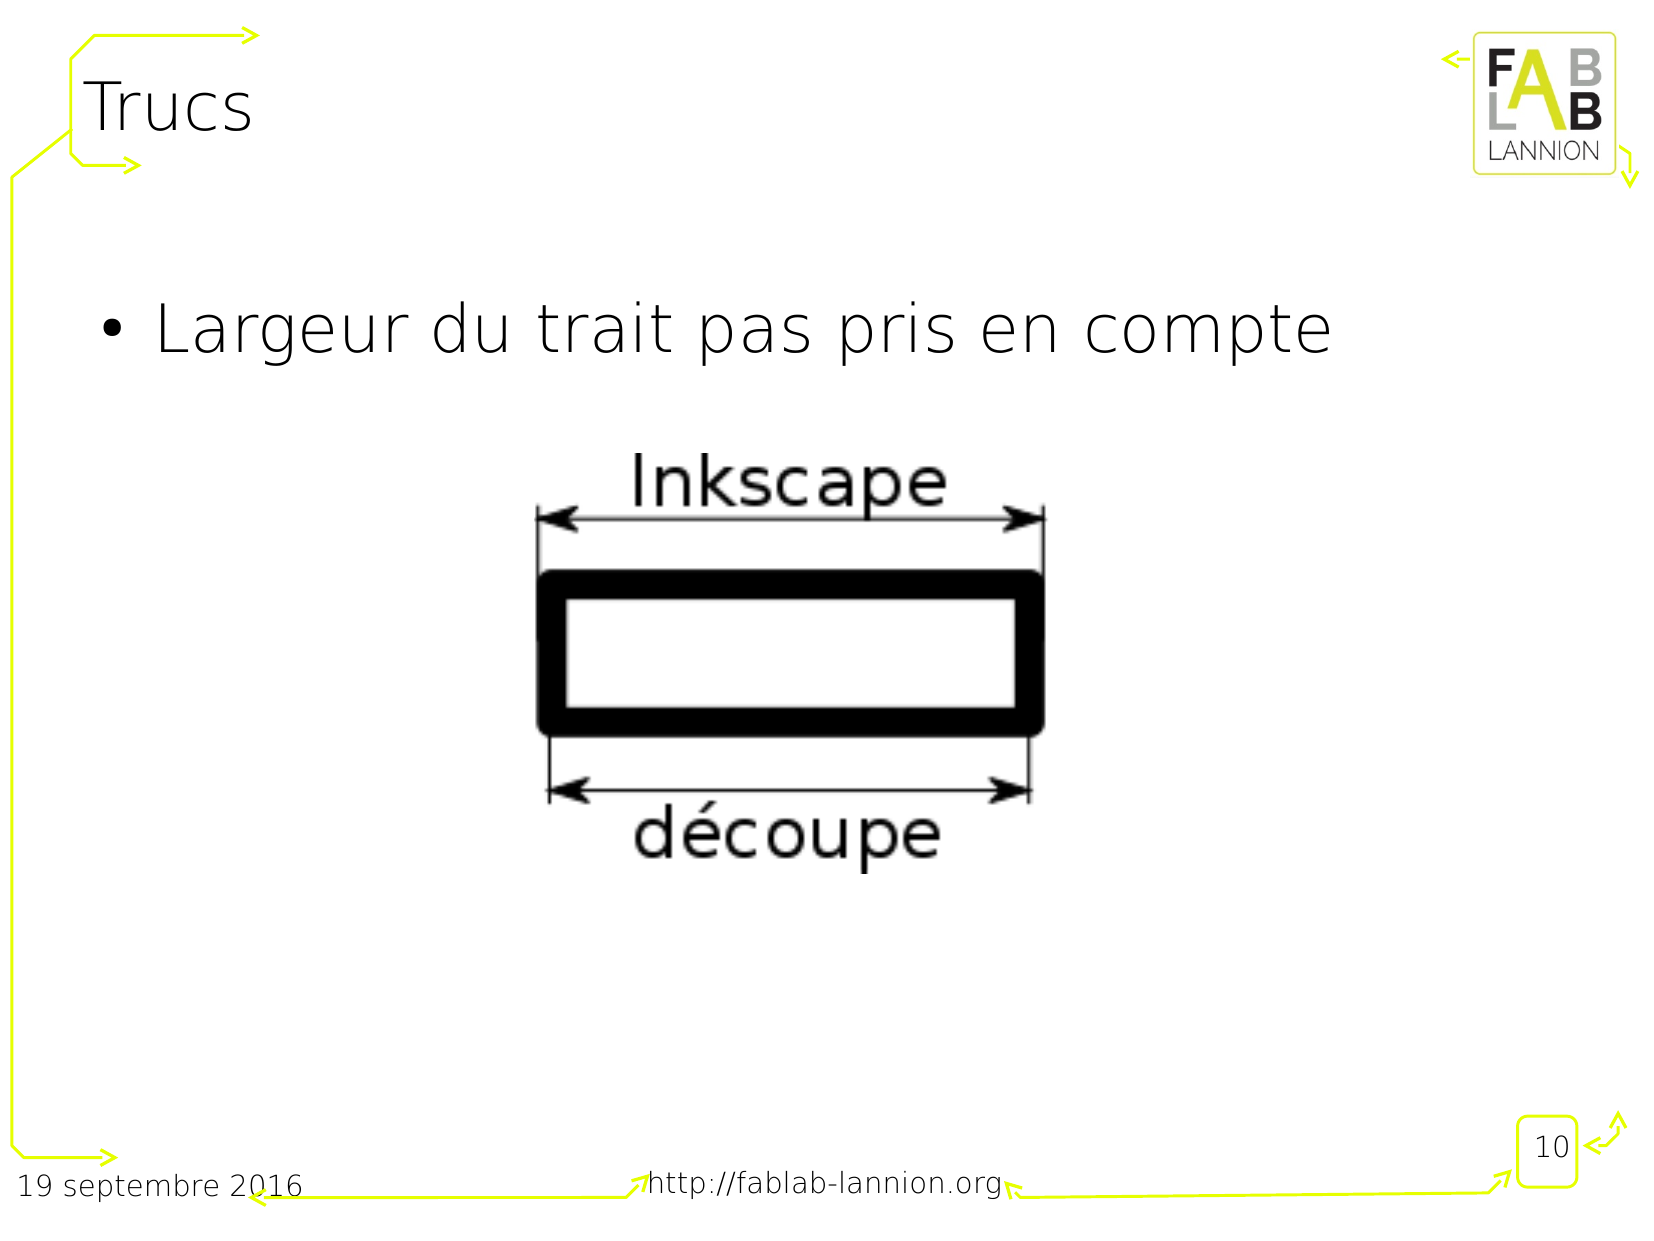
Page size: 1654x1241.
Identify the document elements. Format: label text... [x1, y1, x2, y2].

title Trucs [82, 49, 1441, 166]
list Largeur du trait pas pris en compte [82, 290, 1571, 1010]
picture [534, 453, 1052, 875]
picture [1470, 29, 1619, 178]
